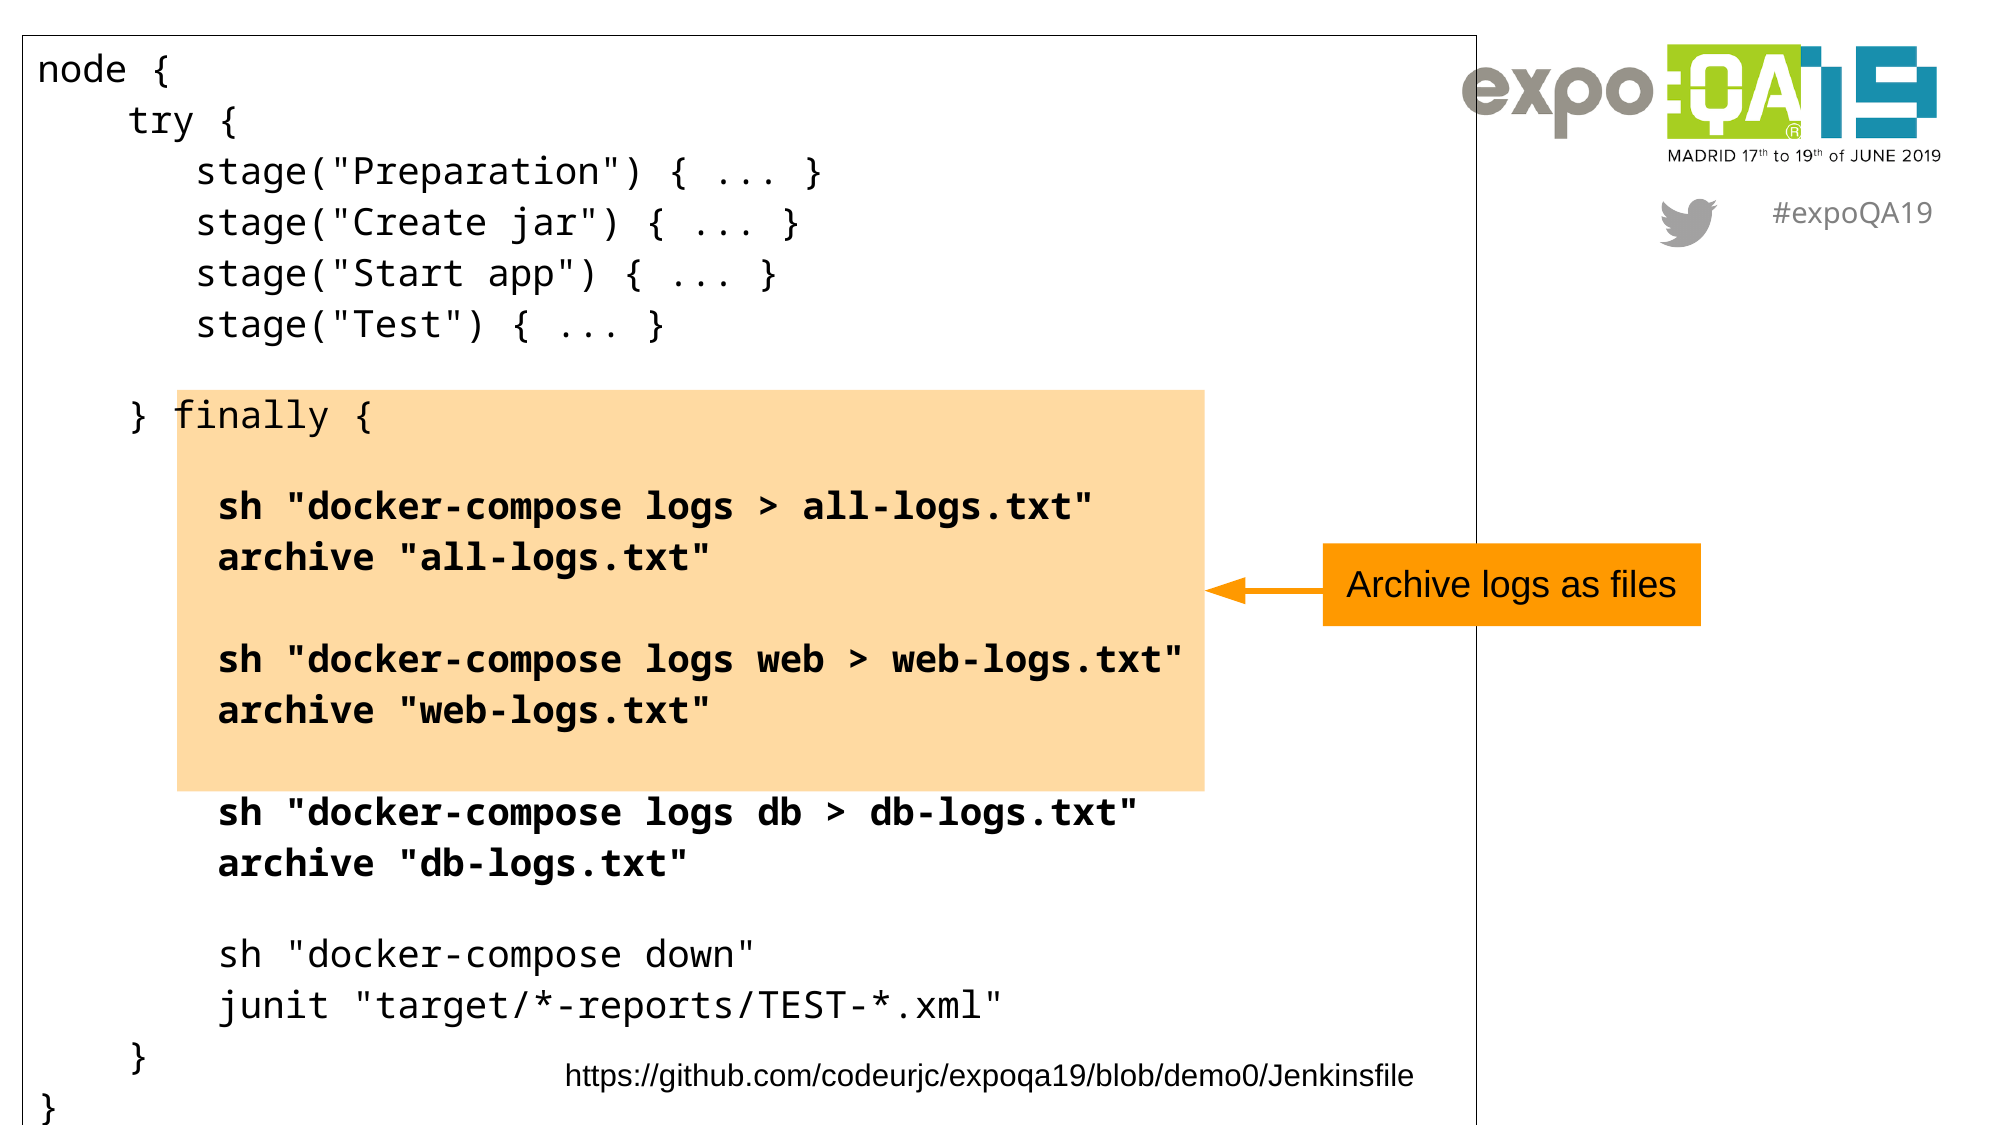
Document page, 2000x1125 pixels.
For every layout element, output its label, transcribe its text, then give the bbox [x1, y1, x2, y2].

text_box https://github.com/codeurjc/expoqa19/blob/demo0/Jenkinsfile [469, 1051, 1512, 1109]
picture [1477, 37, 1948, 165]
text_box node { try { stage("Preparation") { ... } stage("Create jar") { ... } stage("Start app") { ... } stage("Test") { ... } } finally { sh "docker-compose logs > all-logs.txt" archive "all-logs.txt" sh "docker-compose logs web > web-logs.txt" archive "web-logs.txt" sh "docker-compose logs db > db-logs.txt" archive "db-logs.txt" sh "docker-compose down" junit "target/*-reports/TEST-*.xml" } } [22, 35, 1477, 1040]
picture [1659, 193, 1718, 253]
text_box Archive logs as files [1322, 543, 1701, 627]
